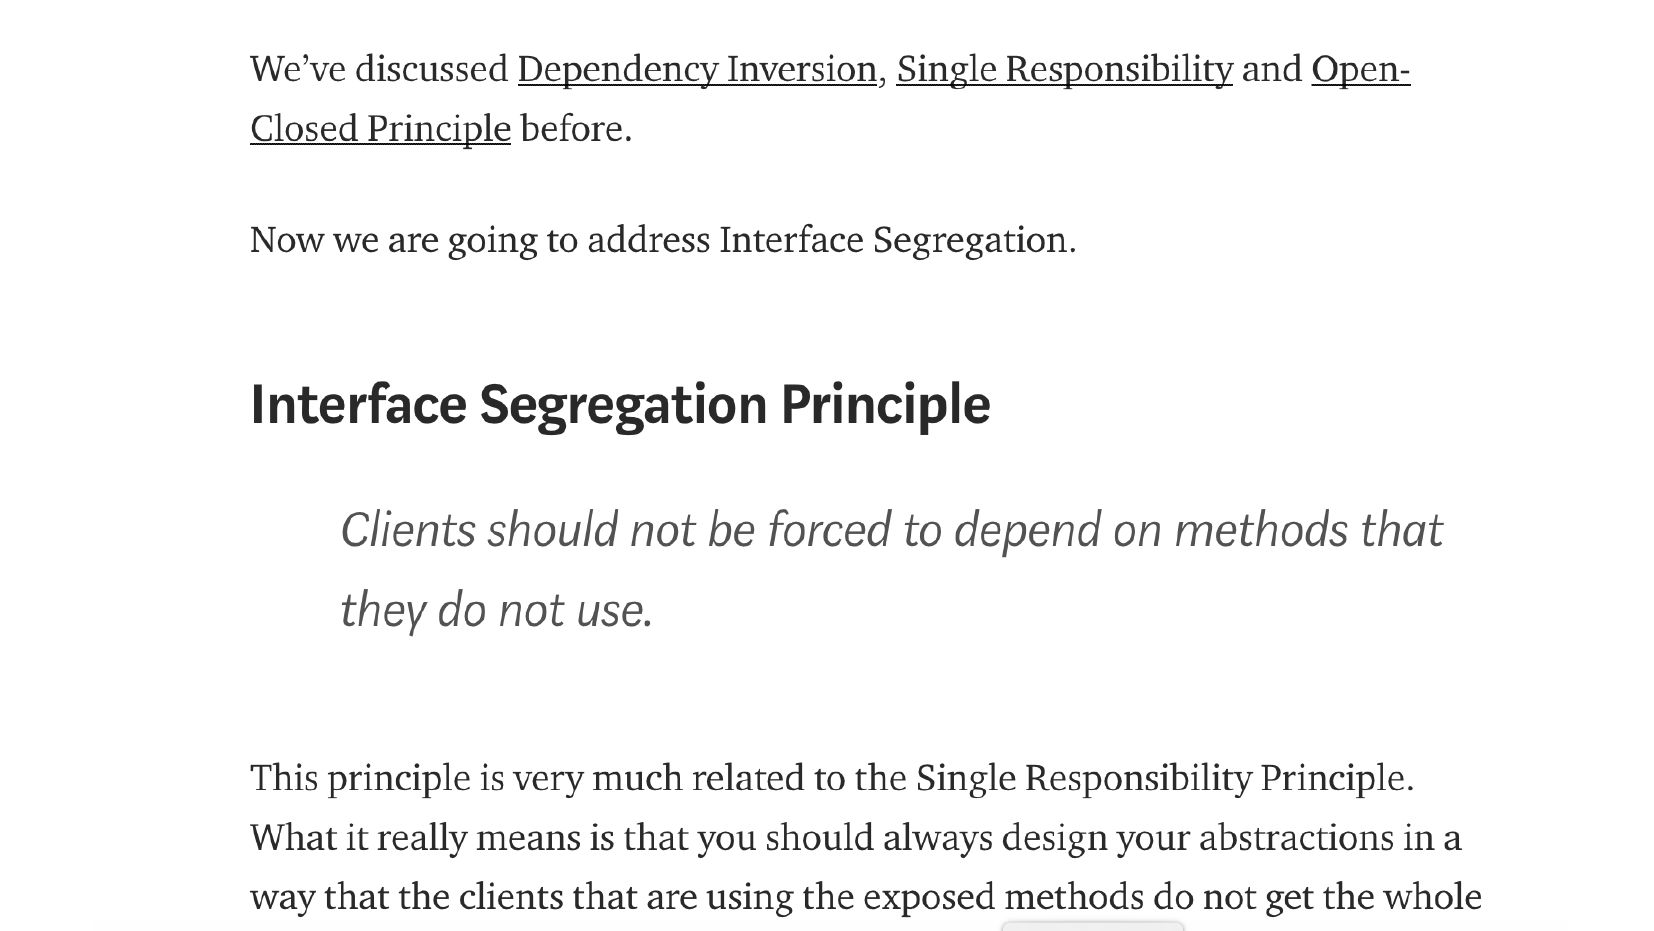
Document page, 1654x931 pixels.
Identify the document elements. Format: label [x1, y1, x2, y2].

picture [93, 0, 1569, 931]
